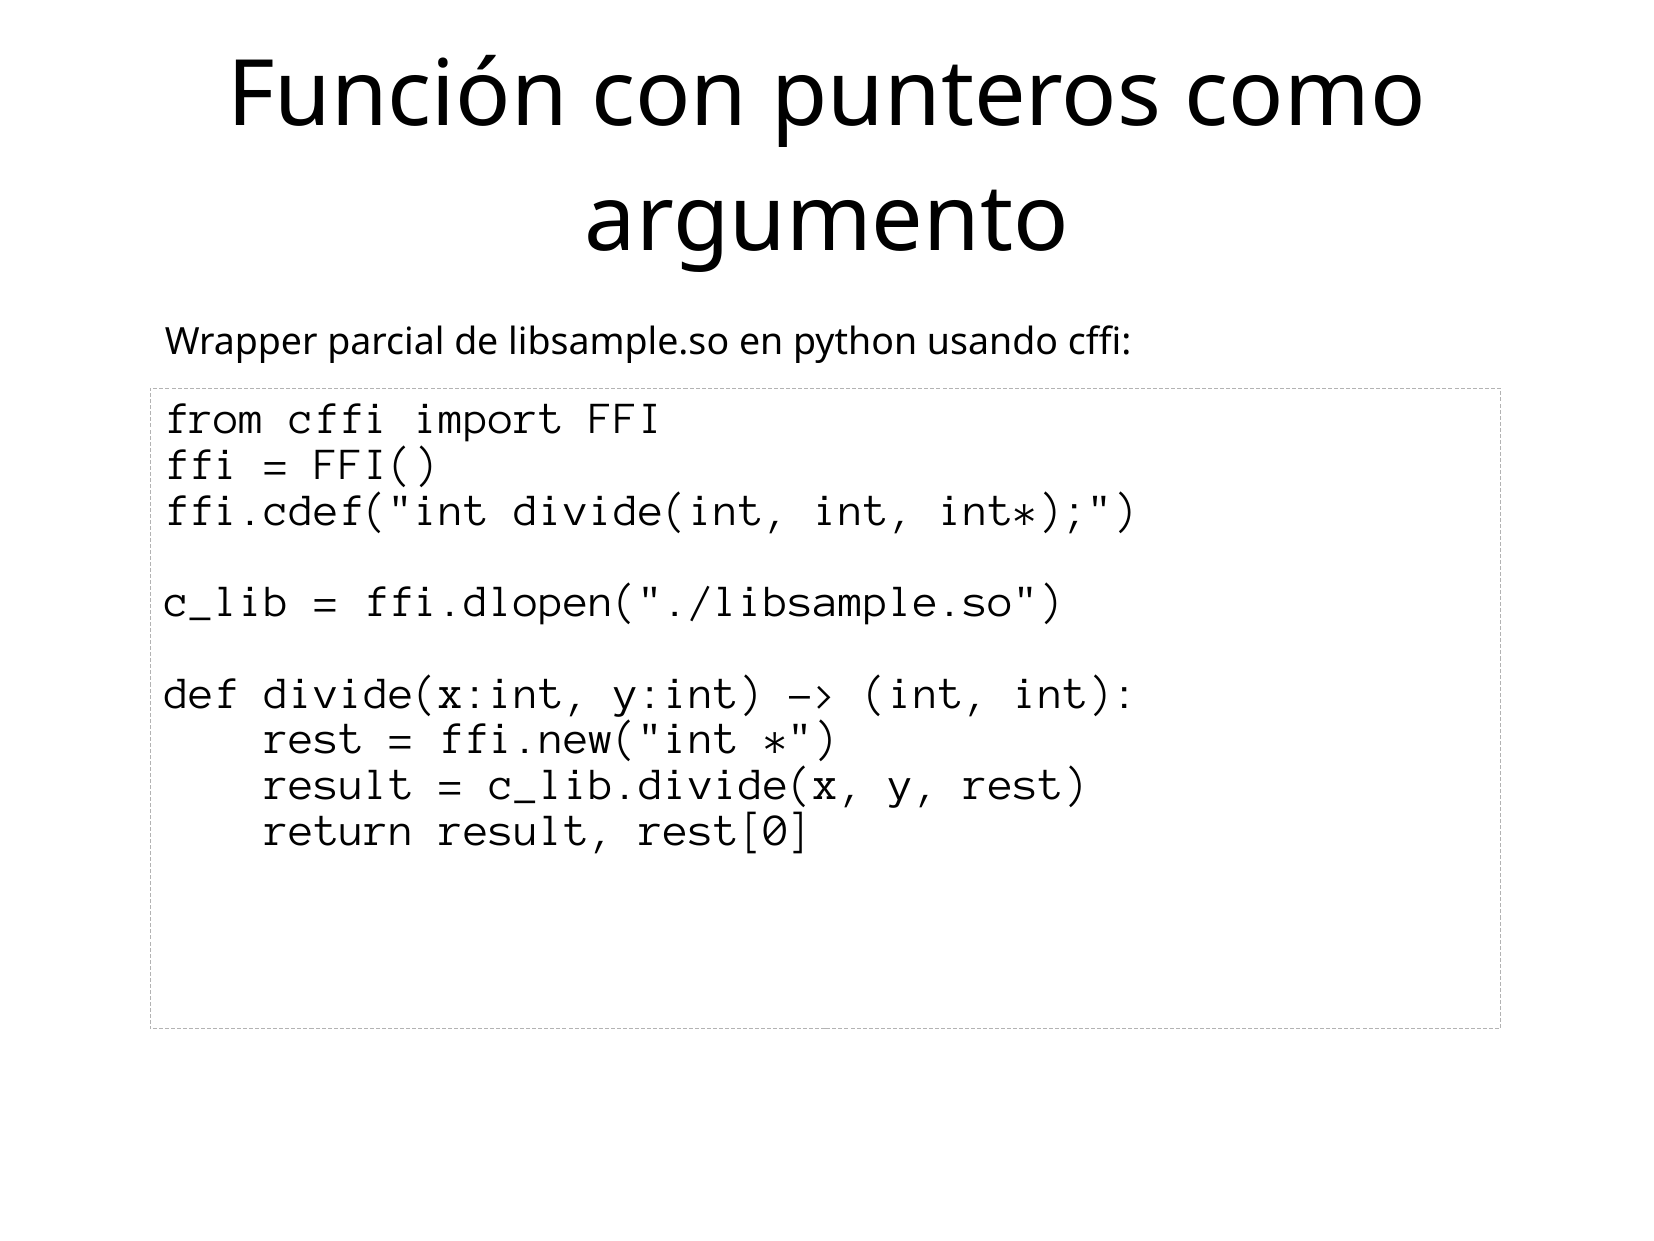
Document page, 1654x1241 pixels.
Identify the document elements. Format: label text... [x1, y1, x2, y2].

text_box Wrapper parcial de libsample.so en python usando cffi: [150, 307, 1058, 367]
text_box from cffi import FFI ffi = FFI() ffi.cdef("int divide(int, int, int*);") c_lib = ffi.dlopen("./libsample.so") def divide(x:int, y:int) -> (int, int): rest = ffi.new("int *") result = c_lib.divide(x, y, rest) return result, rest[0] [150, 388, 1501, 862]
title Función con punteros como argumento [82, 45, 1571, 261]
